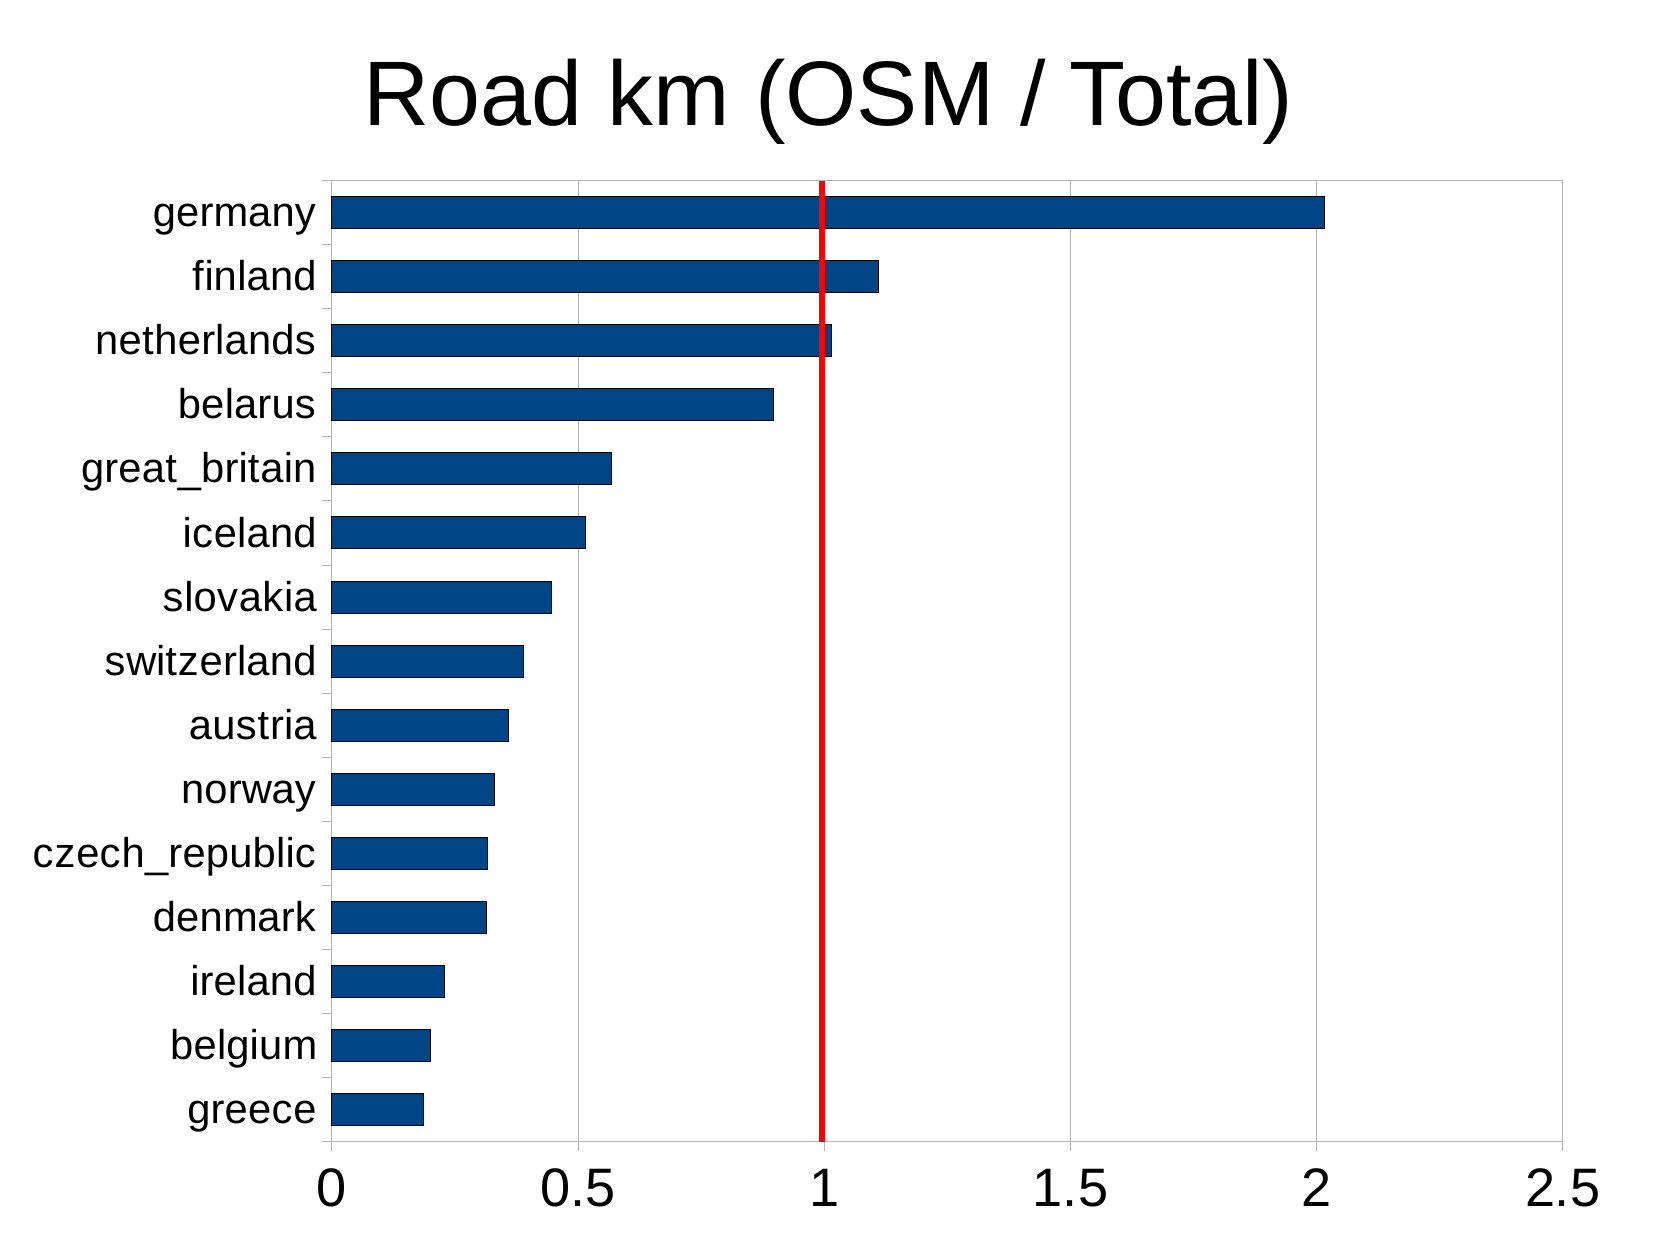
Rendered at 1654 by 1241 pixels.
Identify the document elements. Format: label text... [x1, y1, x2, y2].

chart [0, 105, 1634, 1241]
title Road km (OSM / Total) [84, 26, 1573, 162]
